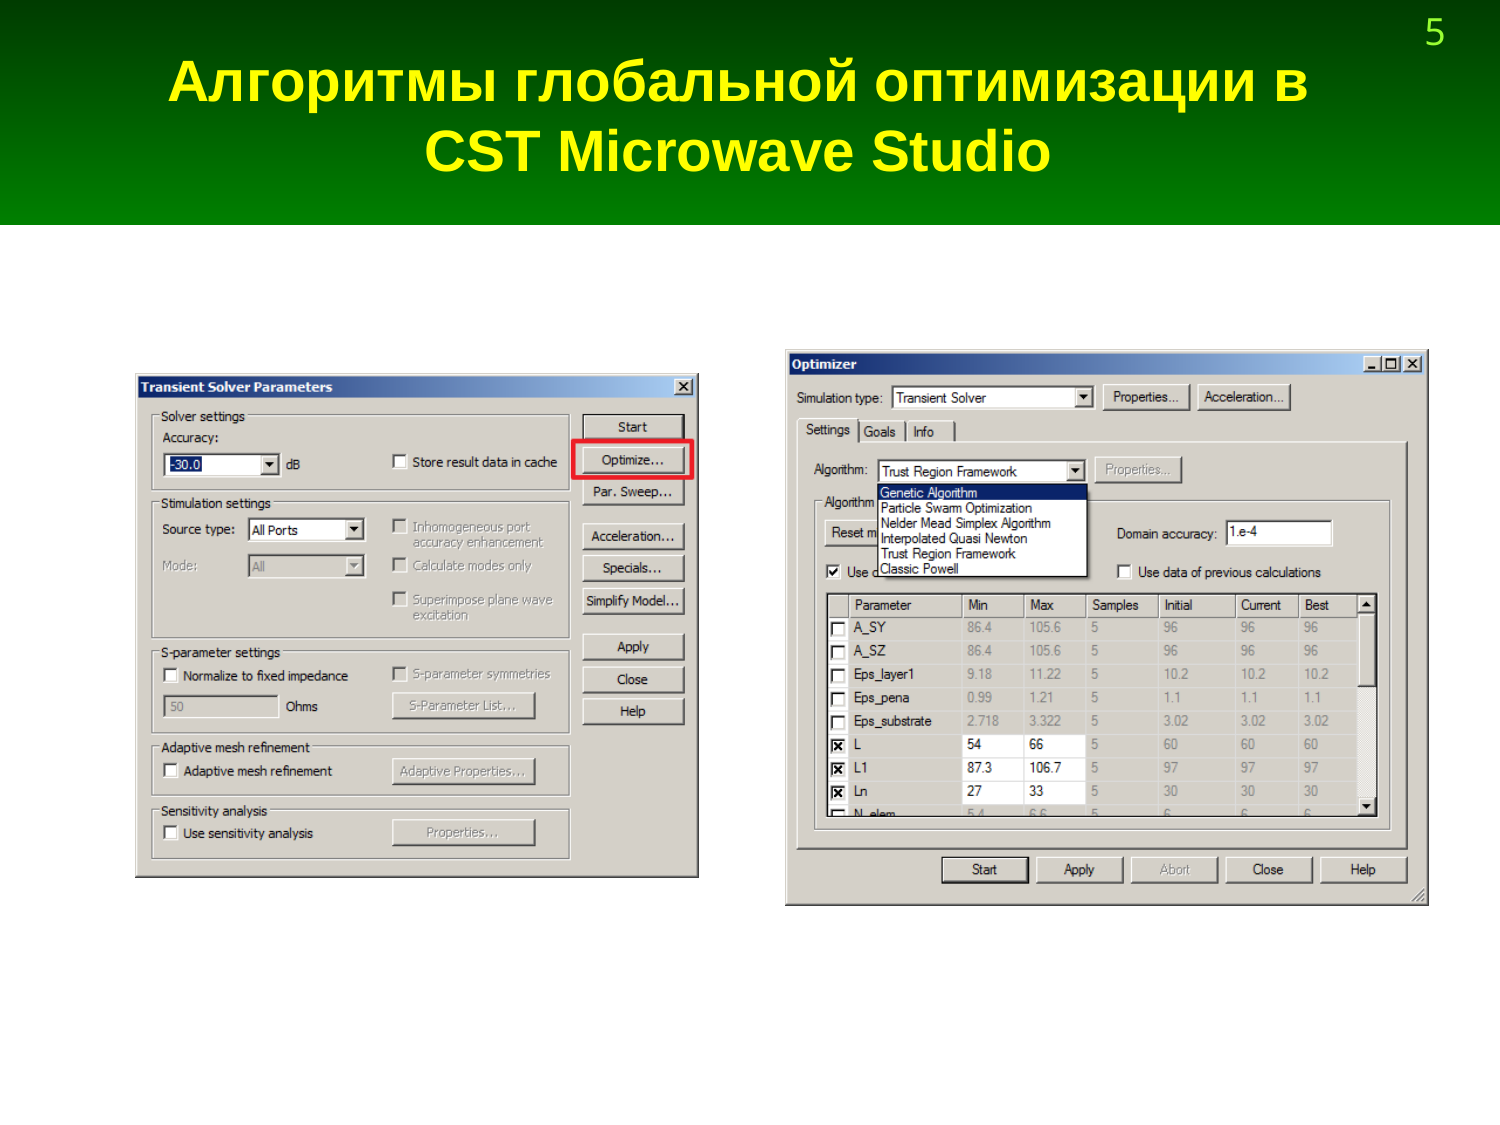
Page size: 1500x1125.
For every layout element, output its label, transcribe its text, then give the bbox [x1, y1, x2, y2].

picture [135, 373, 699, 878]
picture [785, 349, 1429, 906]
title Алгоритмы глобальной оптимизации в CST Microwave Studio [88, 18, 1389, 207]
